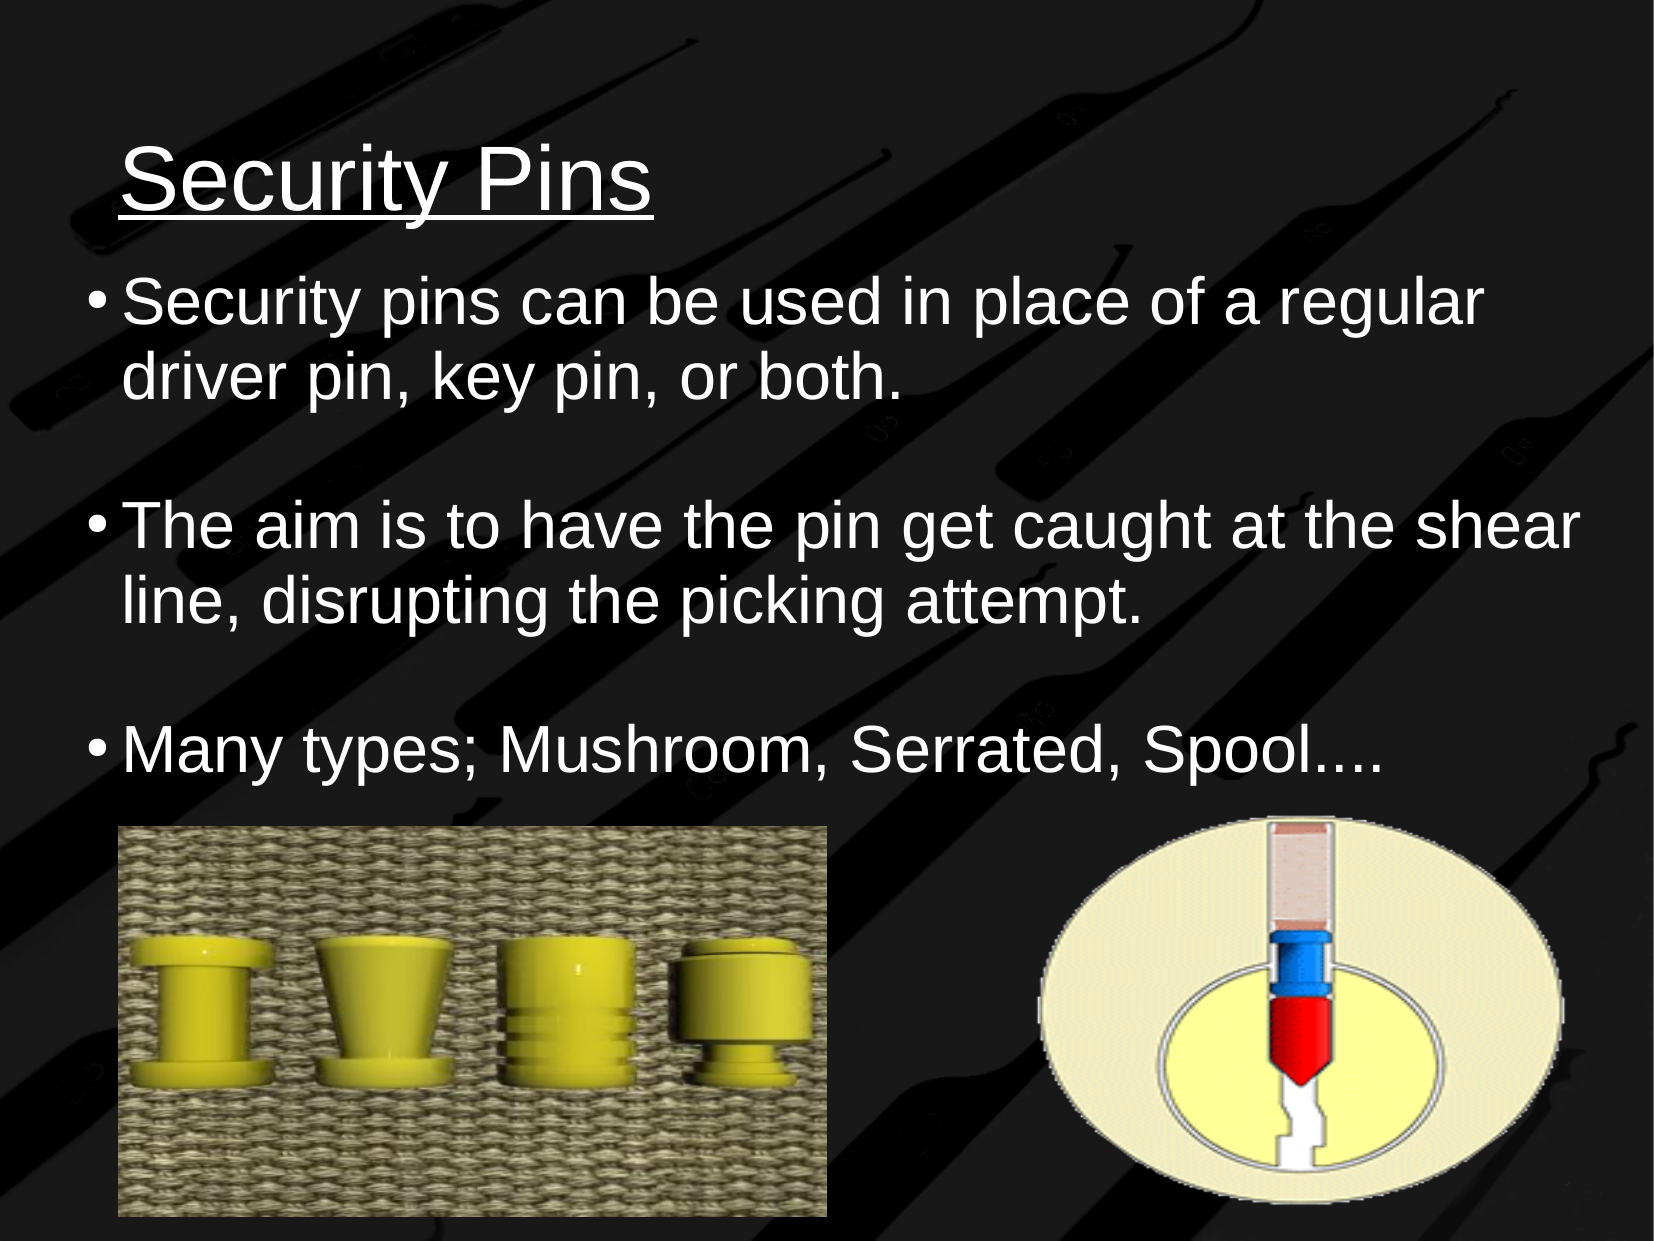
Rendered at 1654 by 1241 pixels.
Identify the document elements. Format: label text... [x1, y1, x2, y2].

picture [0, 0, 1654, 1241]
text_box Security pins can be used in place of a regular driver pin, key pin, or both. The aim is to have the pin get caught at the shear line, disrupting the picking attempt. Many types; Mushroom, Serrated, Spool.... [70, 256, 1619, 1170]
title Security Pins [82, 49, 1571, 256]
